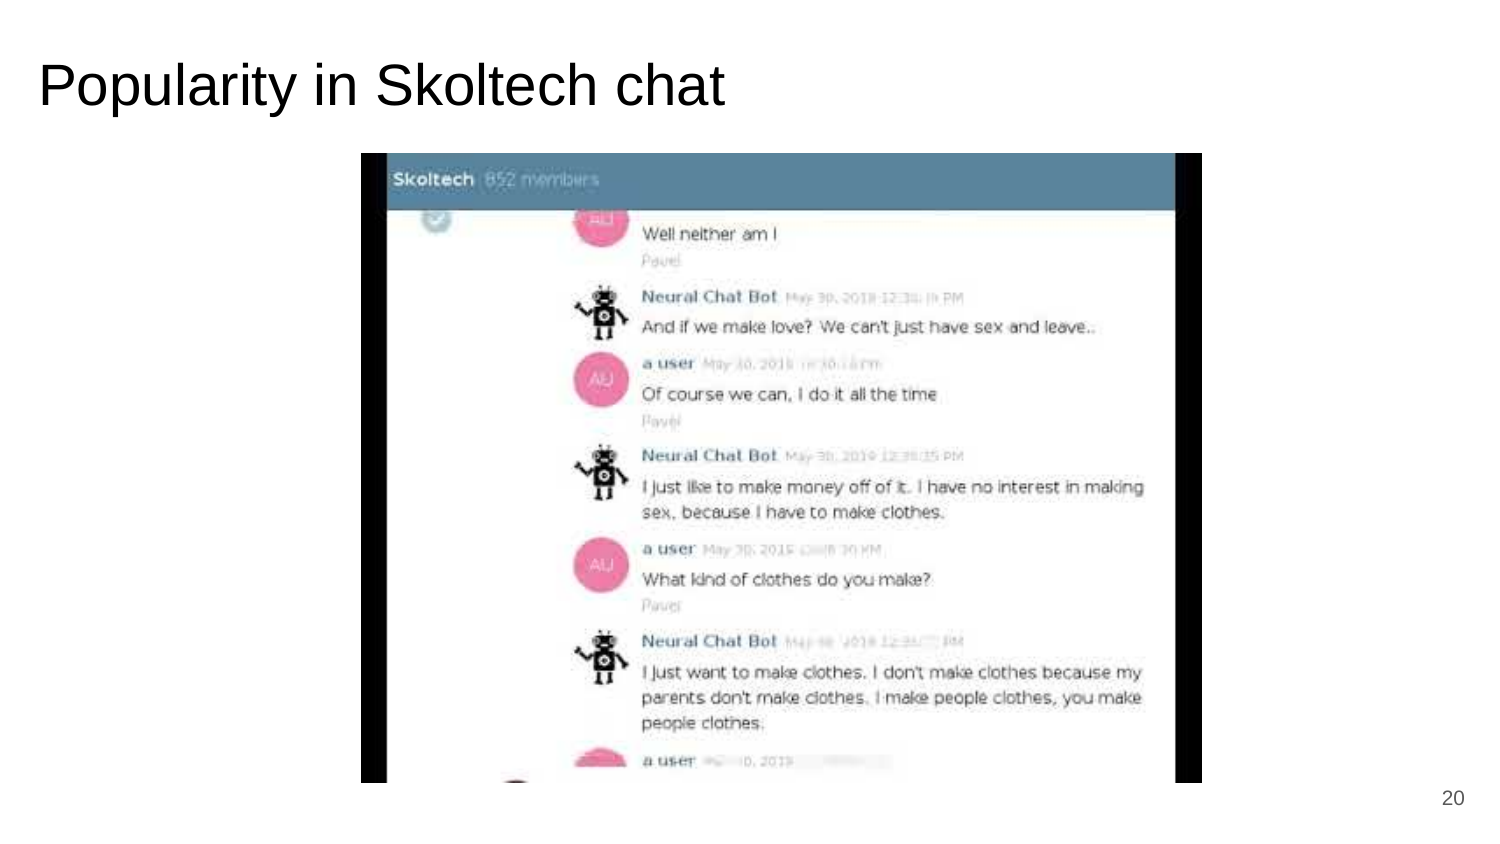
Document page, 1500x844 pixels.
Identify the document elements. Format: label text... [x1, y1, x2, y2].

title Popularity in Skoltech chat [23, 31, 1421, 126]
slide_number <number> [1389, 764, 1480, 830]
picture [361, 153, 1202, 783]
